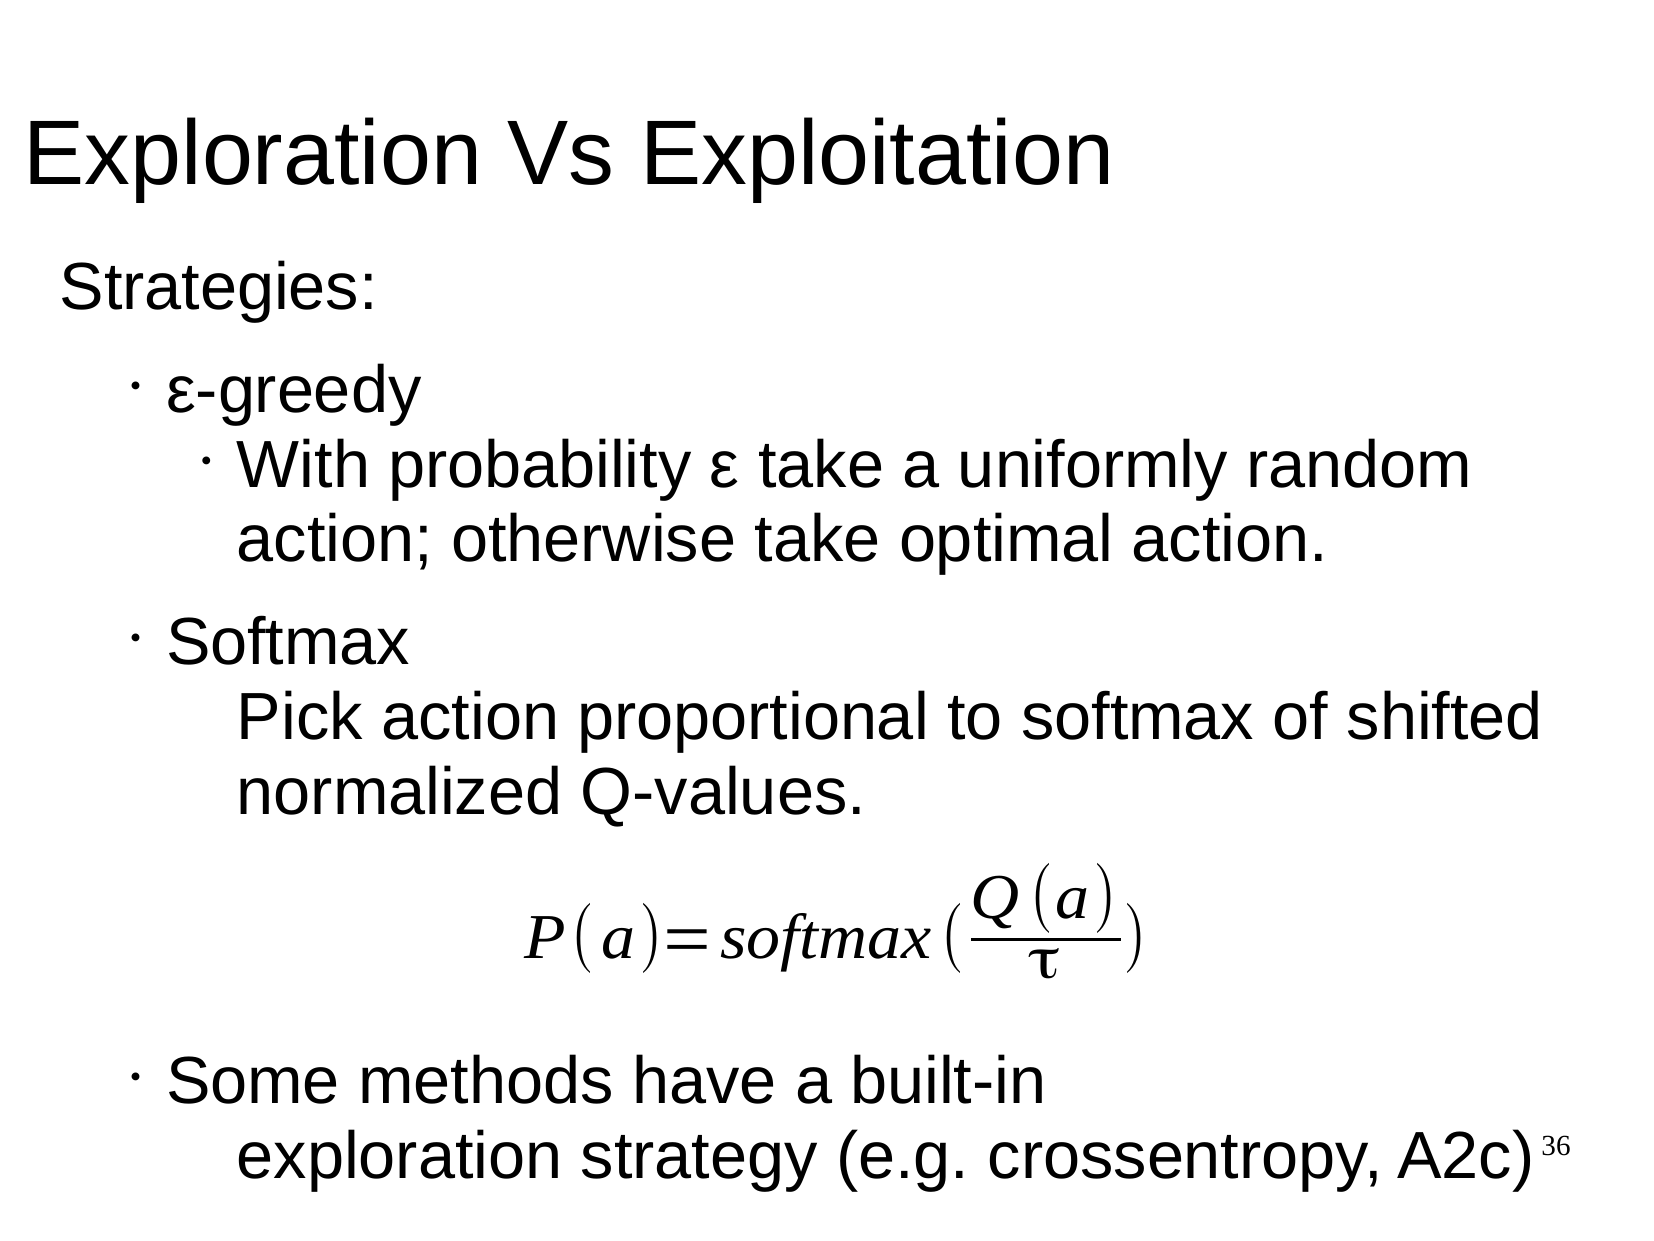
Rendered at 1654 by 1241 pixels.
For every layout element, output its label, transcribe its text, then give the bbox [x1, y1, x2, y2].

chart [503, 858, 1165, 982]
text_box Strategies: ε-greedy With probability ε take a uniformly random action; otherwise take optimal action. Softmax Pick action proportional to softmax of shifted normalized Q-values. Some methods have a built-in exploration strategy (e.g. crossentropy, A2c) [45, 166, 1606, 1202]
title Exploration Vs Exploitation [23, 49, 1512, 257]
